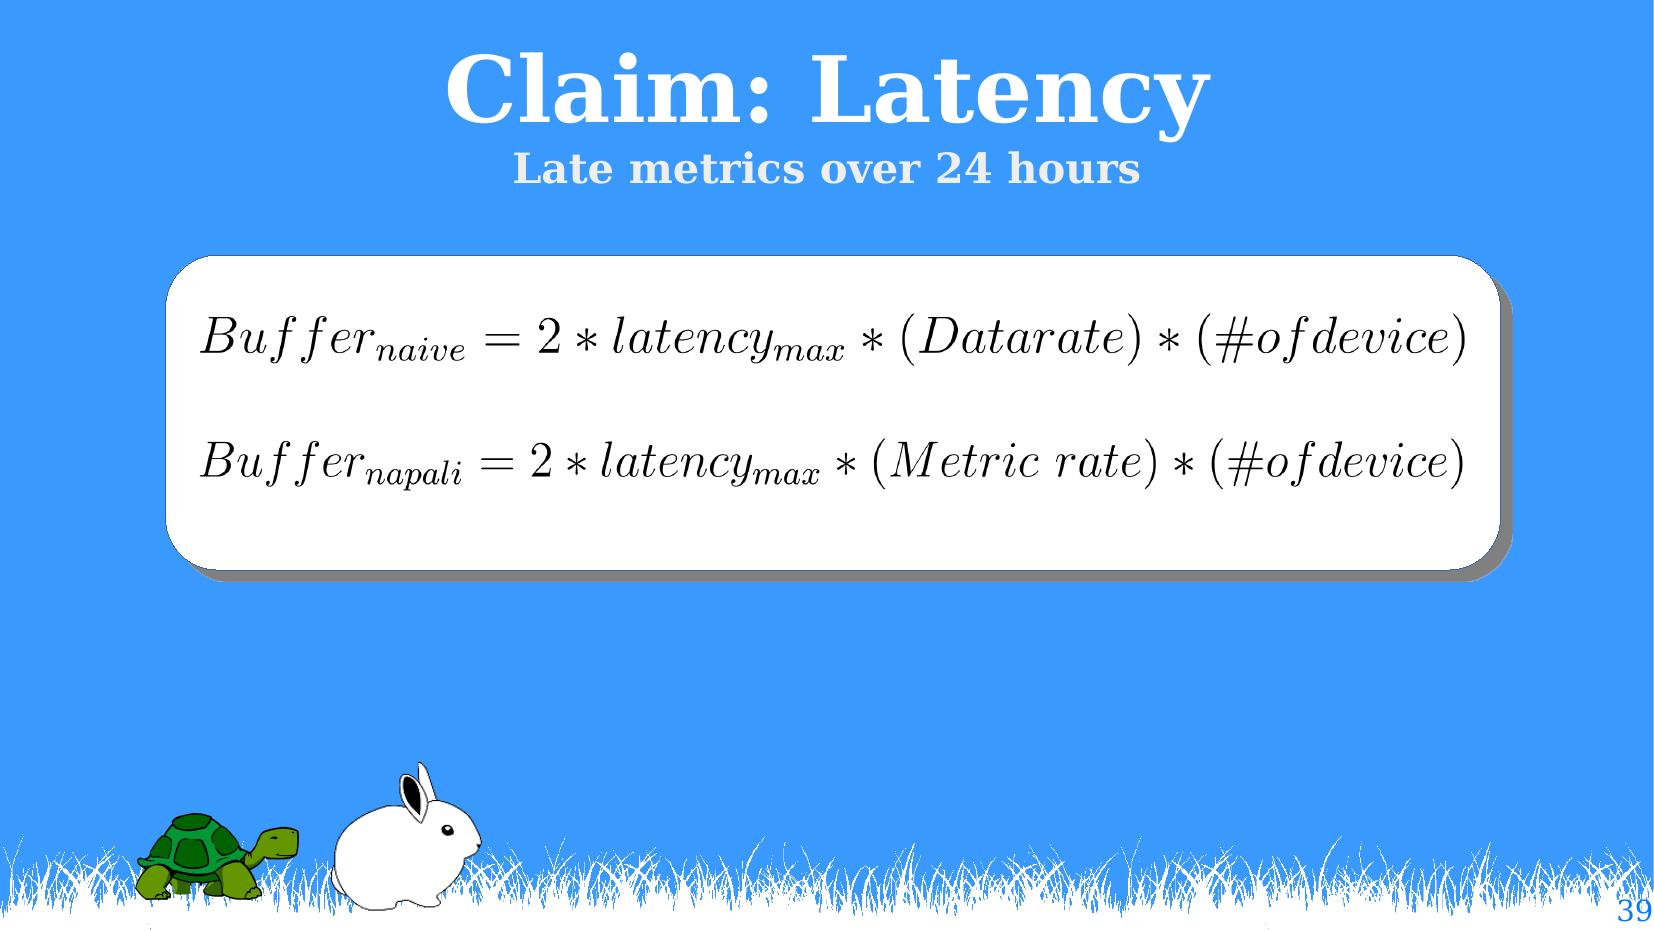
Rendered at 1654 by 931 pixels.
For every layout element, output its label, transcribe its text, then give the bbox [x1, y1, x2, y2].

title Claim: Latency Late metrics over 24 hours [82, 36, 1571, 194]
picture [0, 0, 1654, 931]
text_box [165, 255, 1501, 571]
